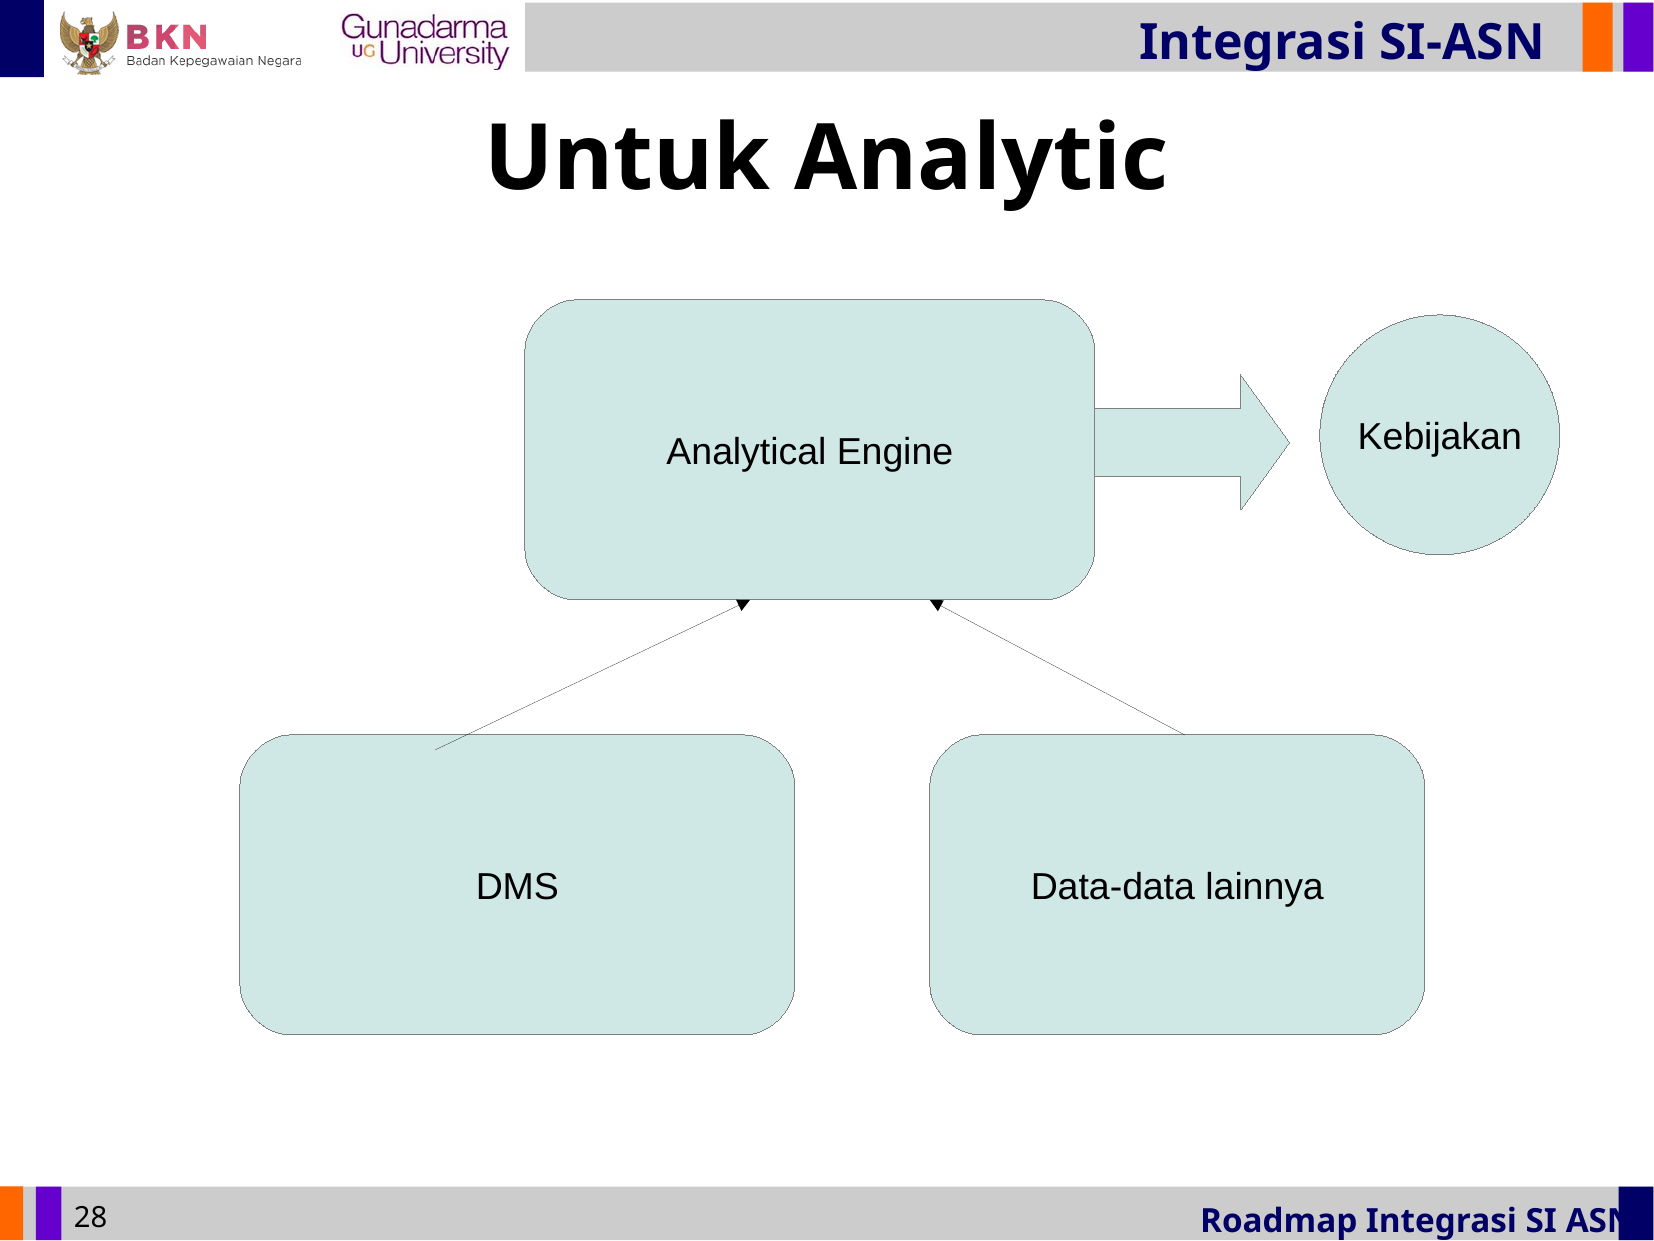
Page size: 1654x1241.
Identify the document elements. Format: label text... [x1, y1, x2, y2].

text_box DMS [239, 734, 795, 1035]
picture [340, 0, 510, 49]
text_box Data-data lainnya [929, 734, 1425, 1035]
text_box Kebijakan [1319, 314, 1560, 555]
picture [60, 11, 301, 75]
text_box Analytical Engine [524, 299, 1095, 600]
text_box Untuk Analytic [82, 49, 1571, 257]
text_box [1094, 374, 1290, 510]
